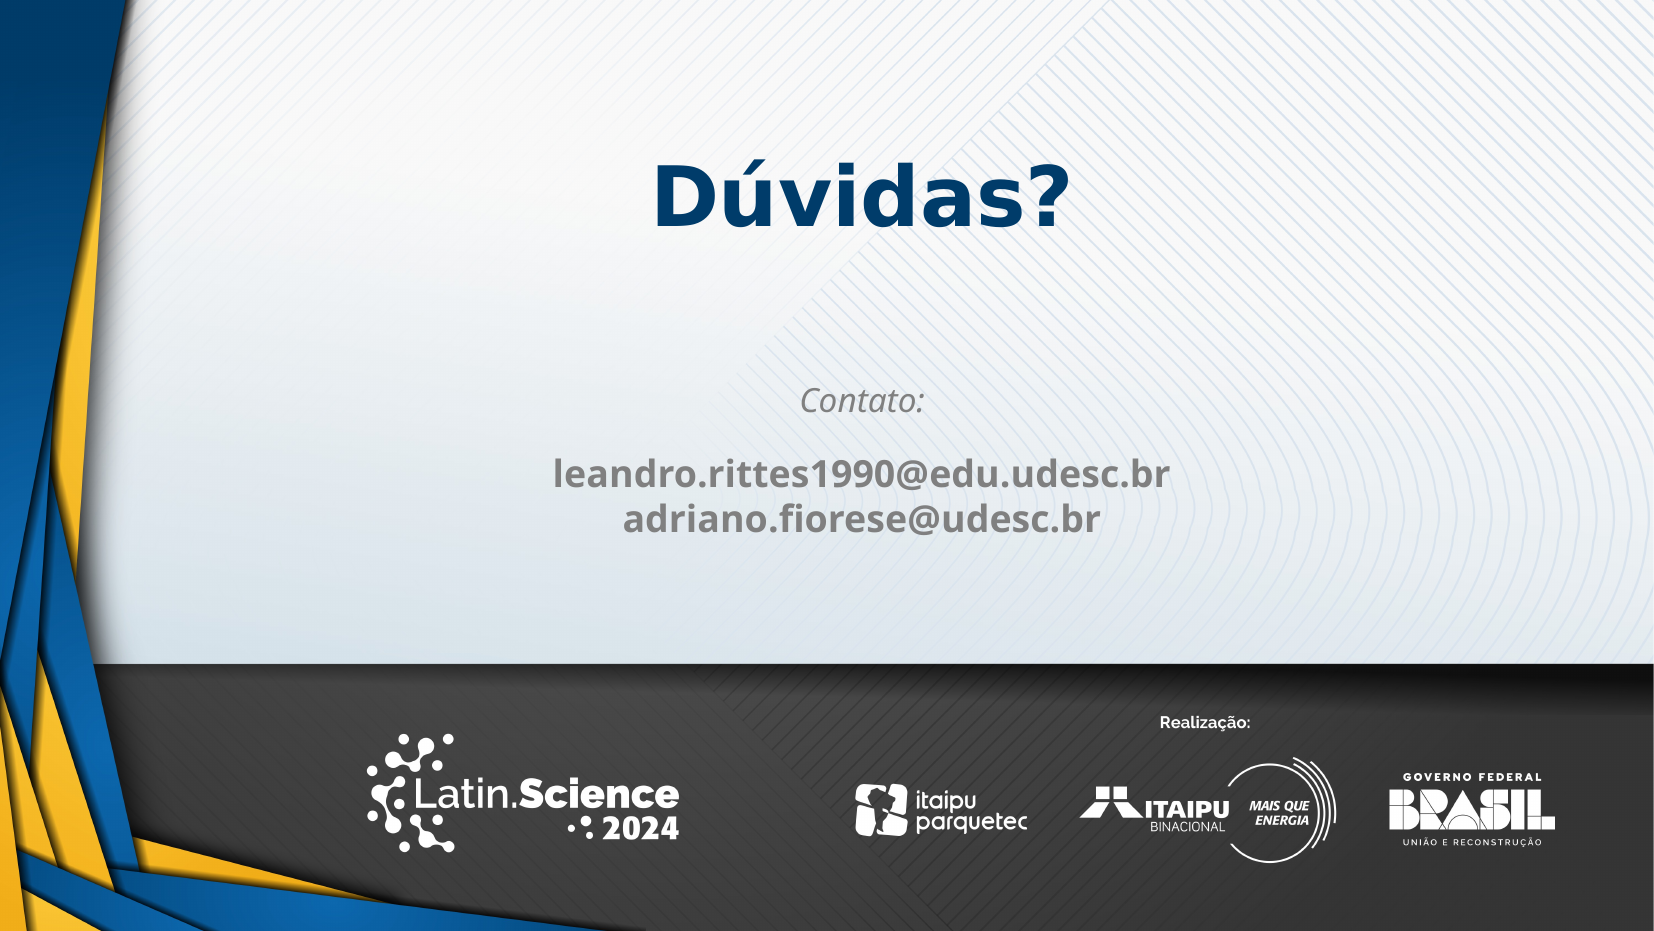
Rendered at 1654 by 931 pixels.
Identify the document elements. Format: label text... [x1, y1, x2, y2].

text_box leandro.rittes1990@edu.udesc.br​ adriano.fiorese@udesc.br​ [513, 442, 1211, 554]
text_box Dúvidas? [129, 135, 1595, 311]
picture [0, 0, 1654, 931]
text_box Contato: [513, 372, 1211, 442]
